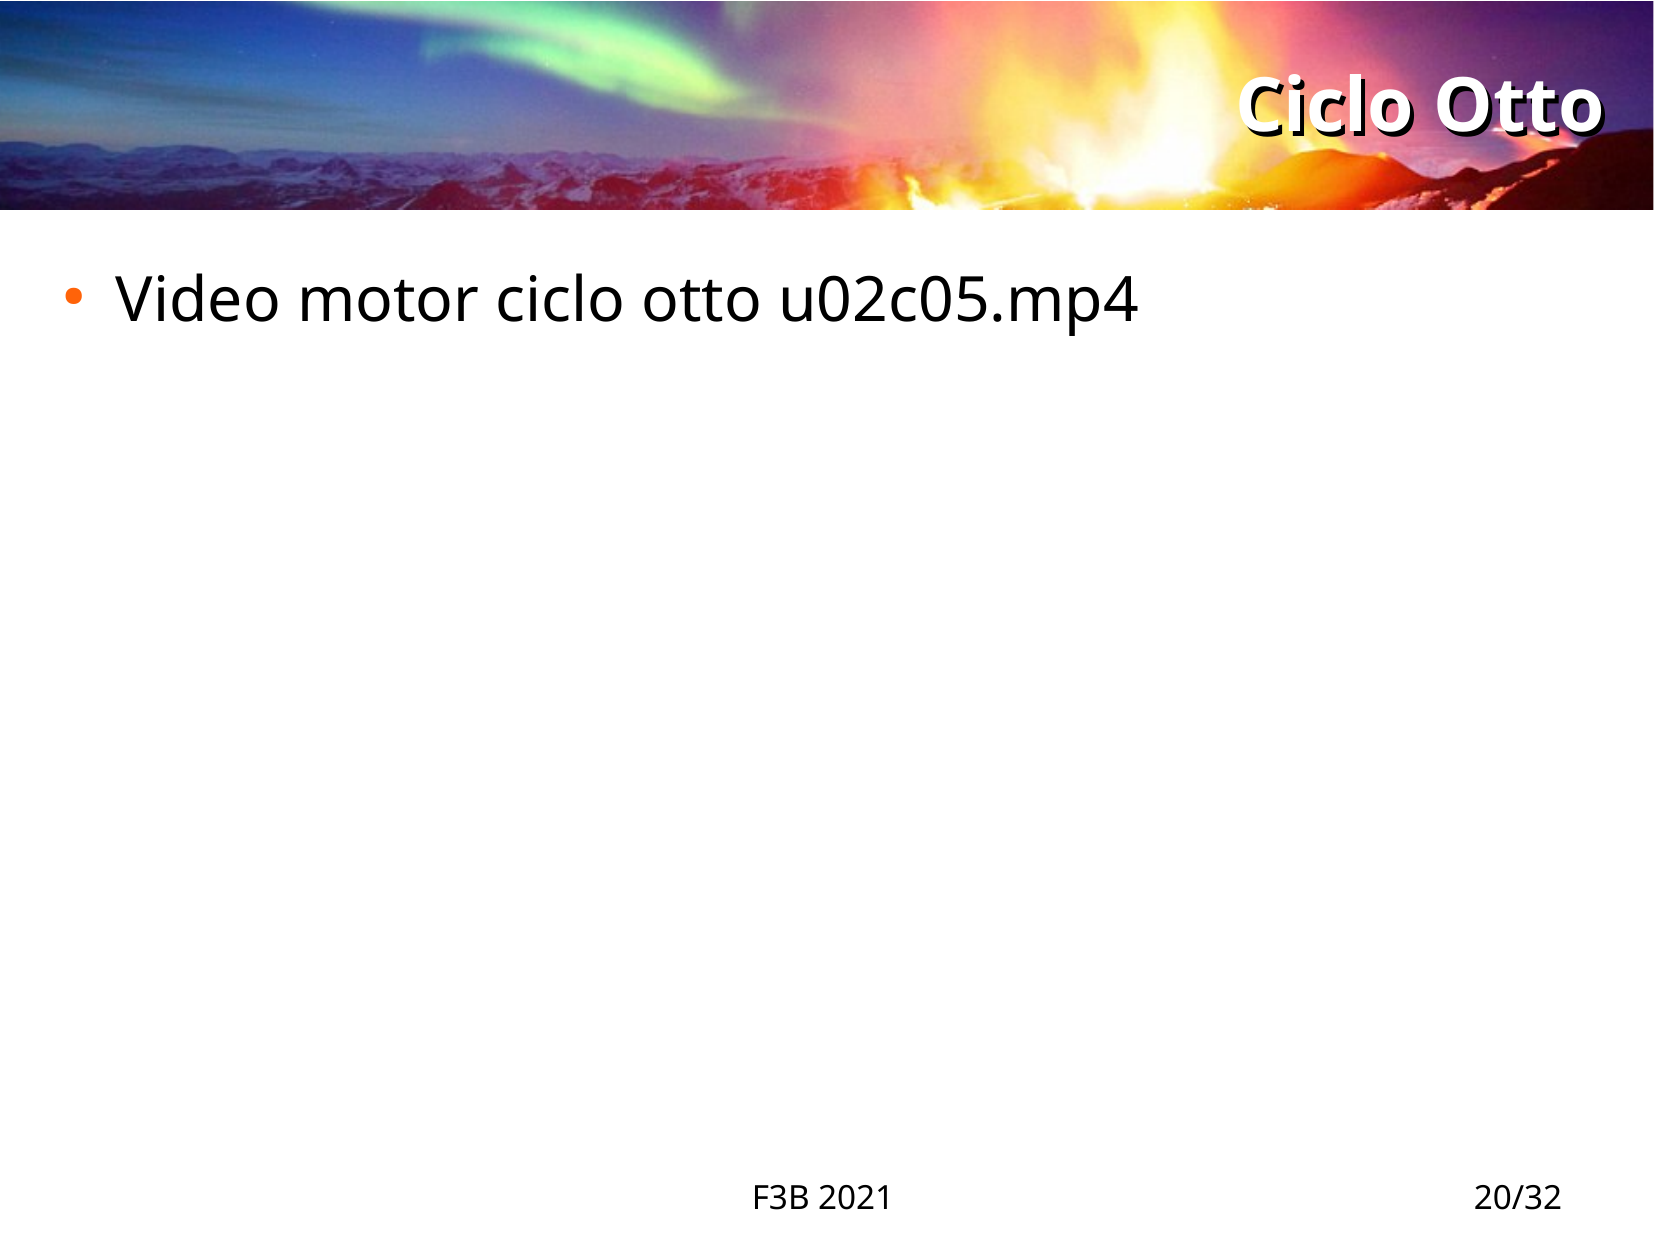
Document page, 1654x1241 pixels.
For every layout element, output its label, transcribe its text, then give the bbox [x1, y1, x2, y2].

title Ciclo Otto [45, 15, 1606, 191]
list Video motor ciclo otto u02c05.mp4 [45, 255, 1606, 1156]
picture [0, 1, 1654, 210]
